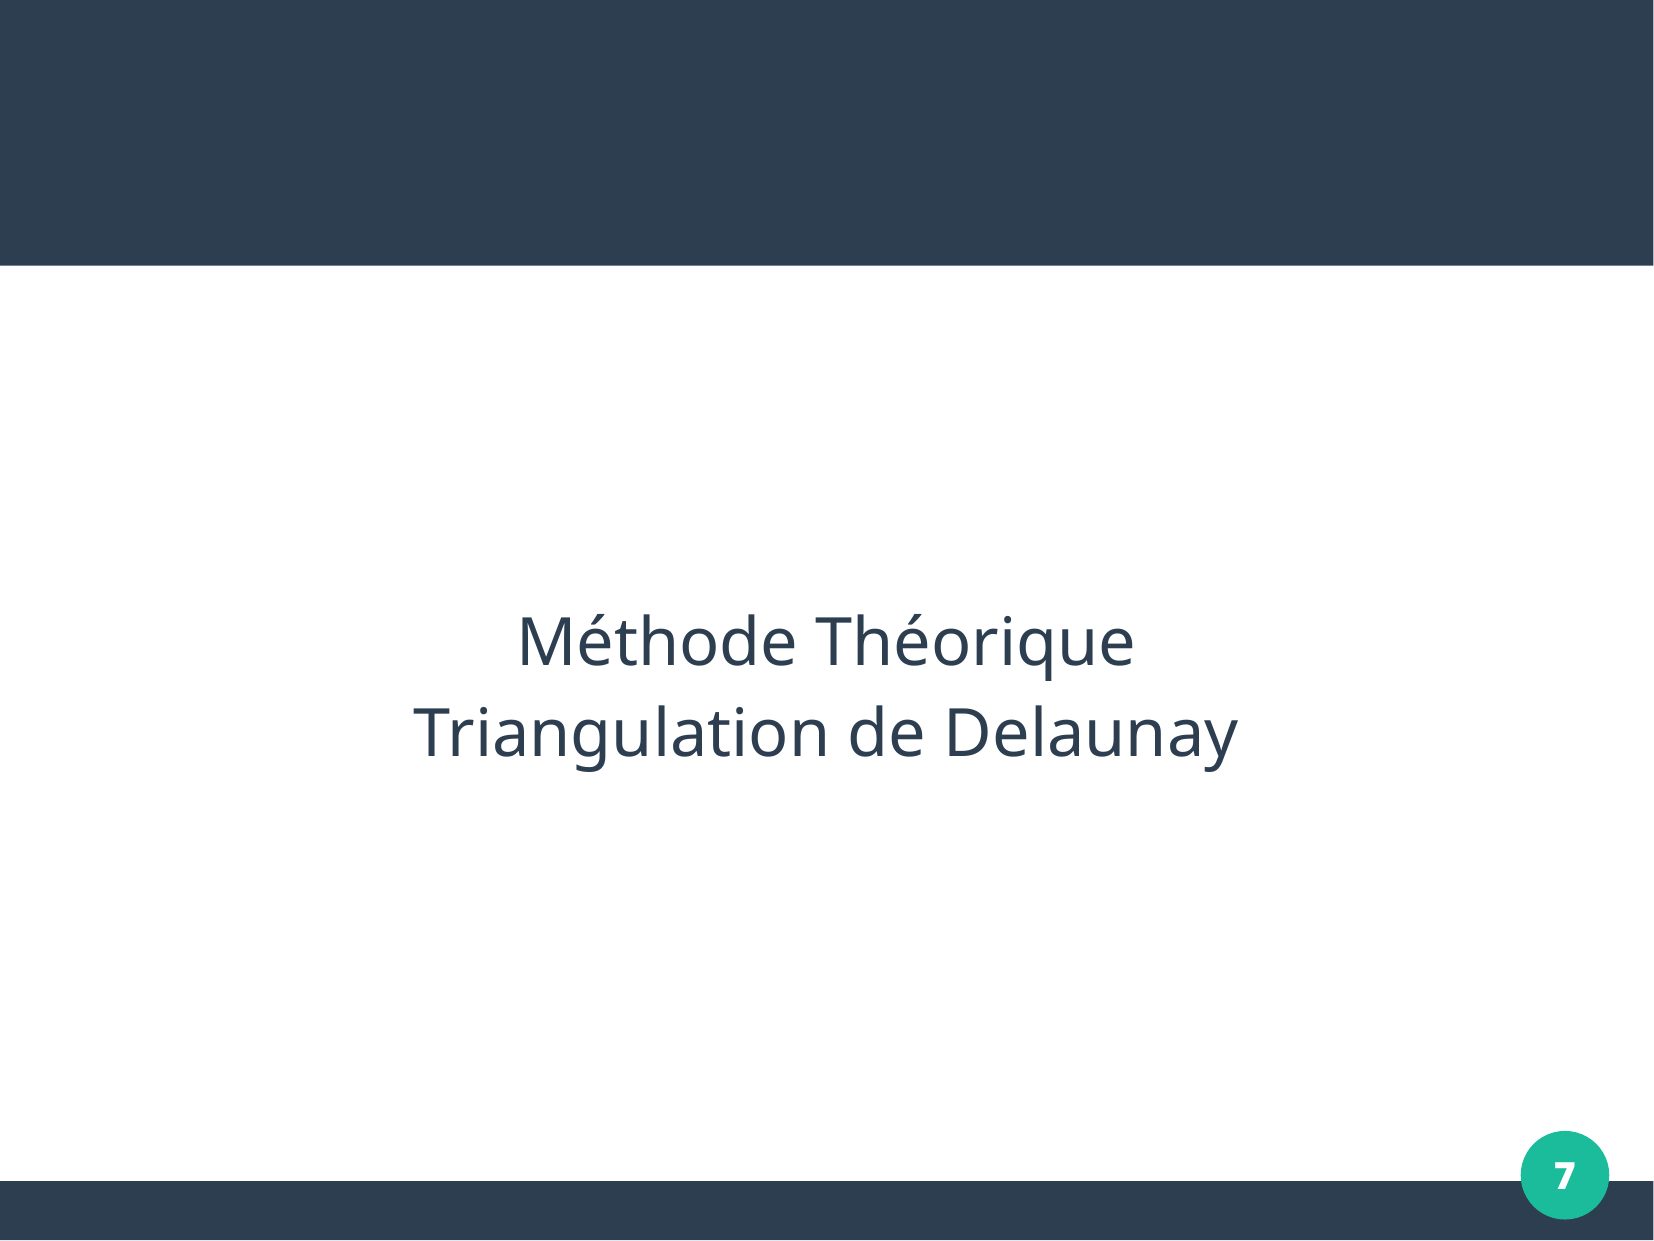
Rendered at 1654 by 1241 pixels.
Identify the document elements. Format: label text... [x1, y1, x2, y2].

subtitle Méthode Théorique Triangulation de Delaunay [59, 274, 1595, 1004]
